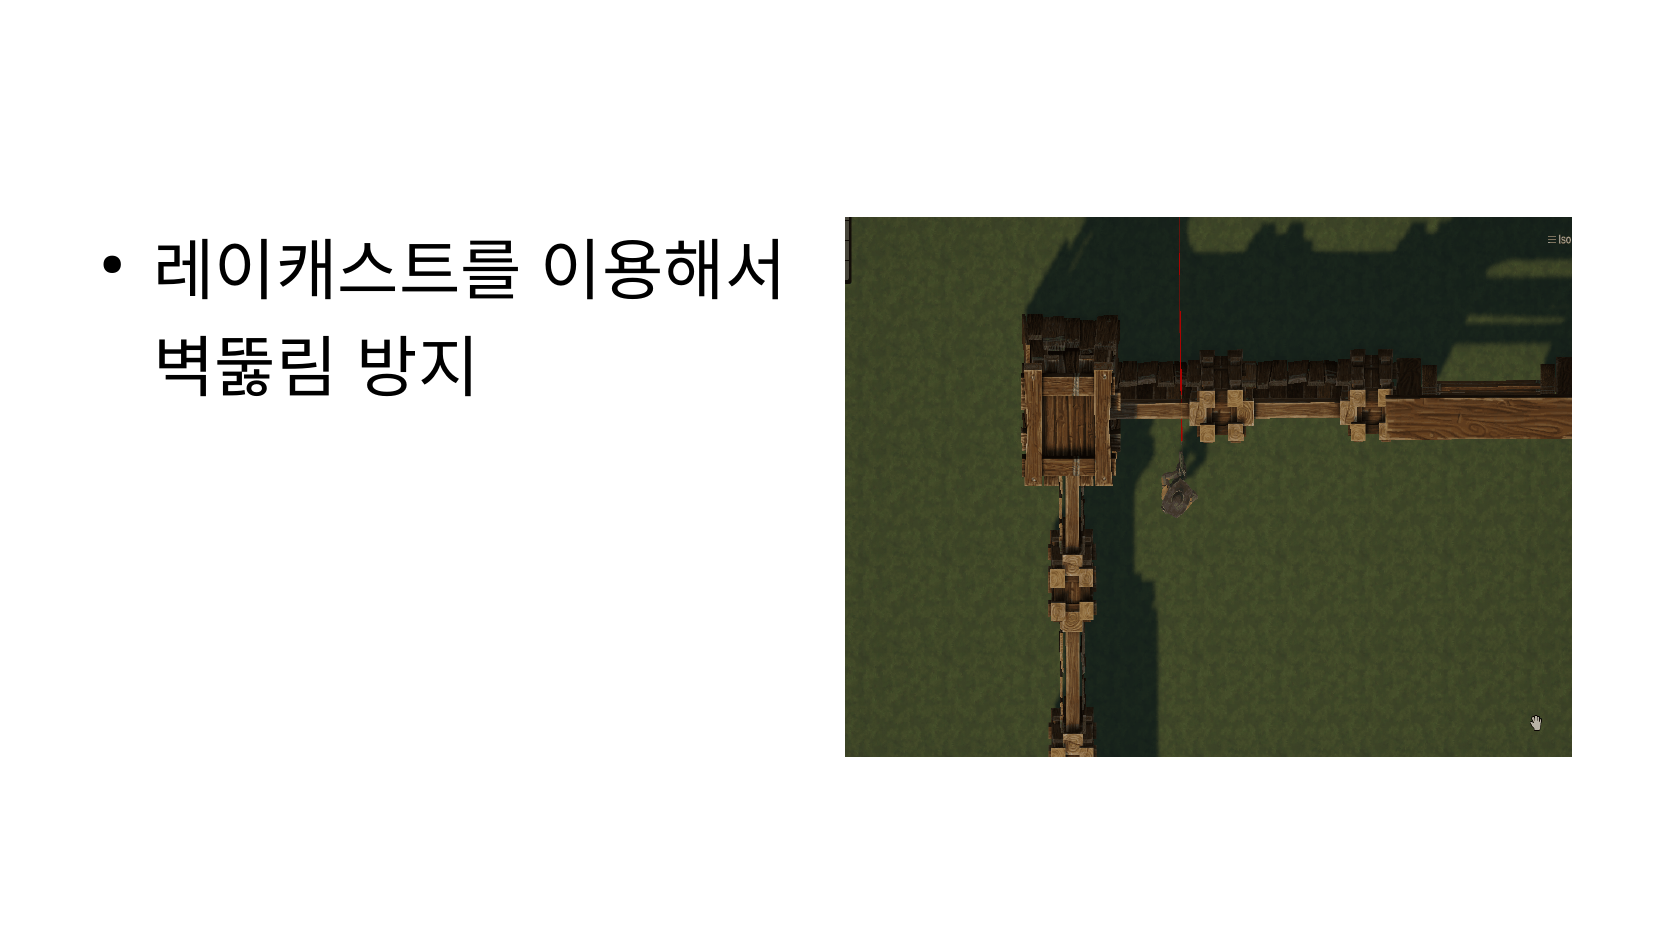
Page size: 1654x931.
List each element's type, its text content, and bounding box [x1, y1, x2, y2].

picture [845, 217, 1572, 758]
list 레이캐스트를 이용해서 벽뚫림 방지 [82, 217, 809, 758]
